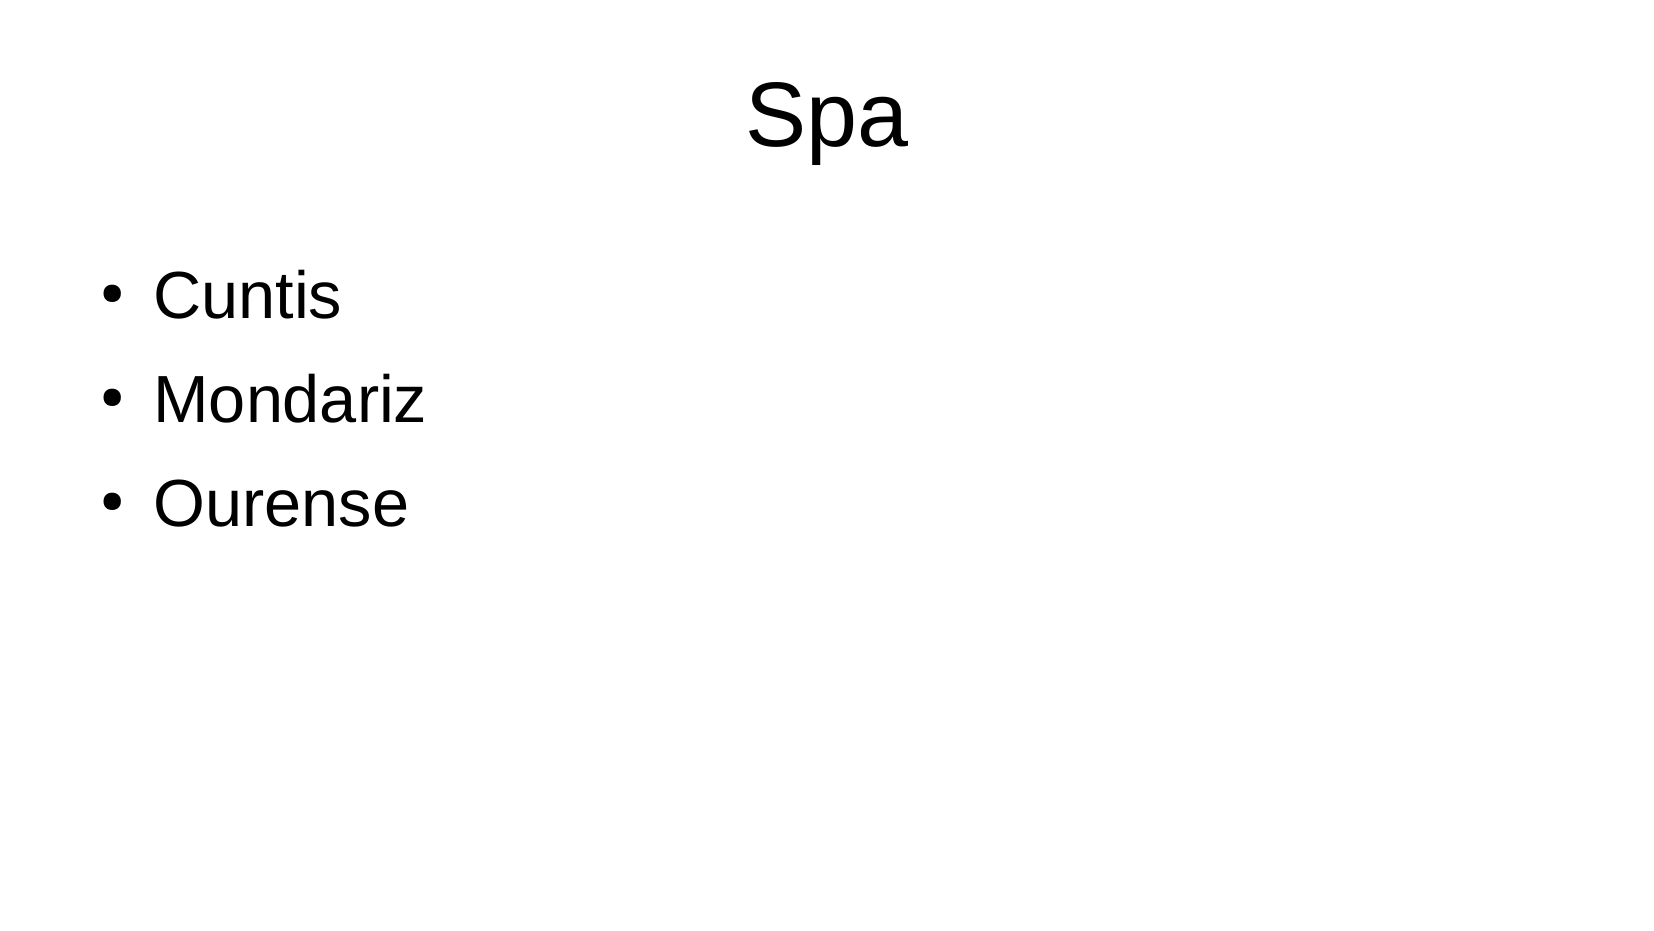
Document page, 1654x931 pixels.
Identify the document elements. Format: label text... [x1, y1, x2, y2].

list Cuntis Mondariz Ourense [82, 257, 1571, 798]
title Spa [82, 37, 1571, 193]
